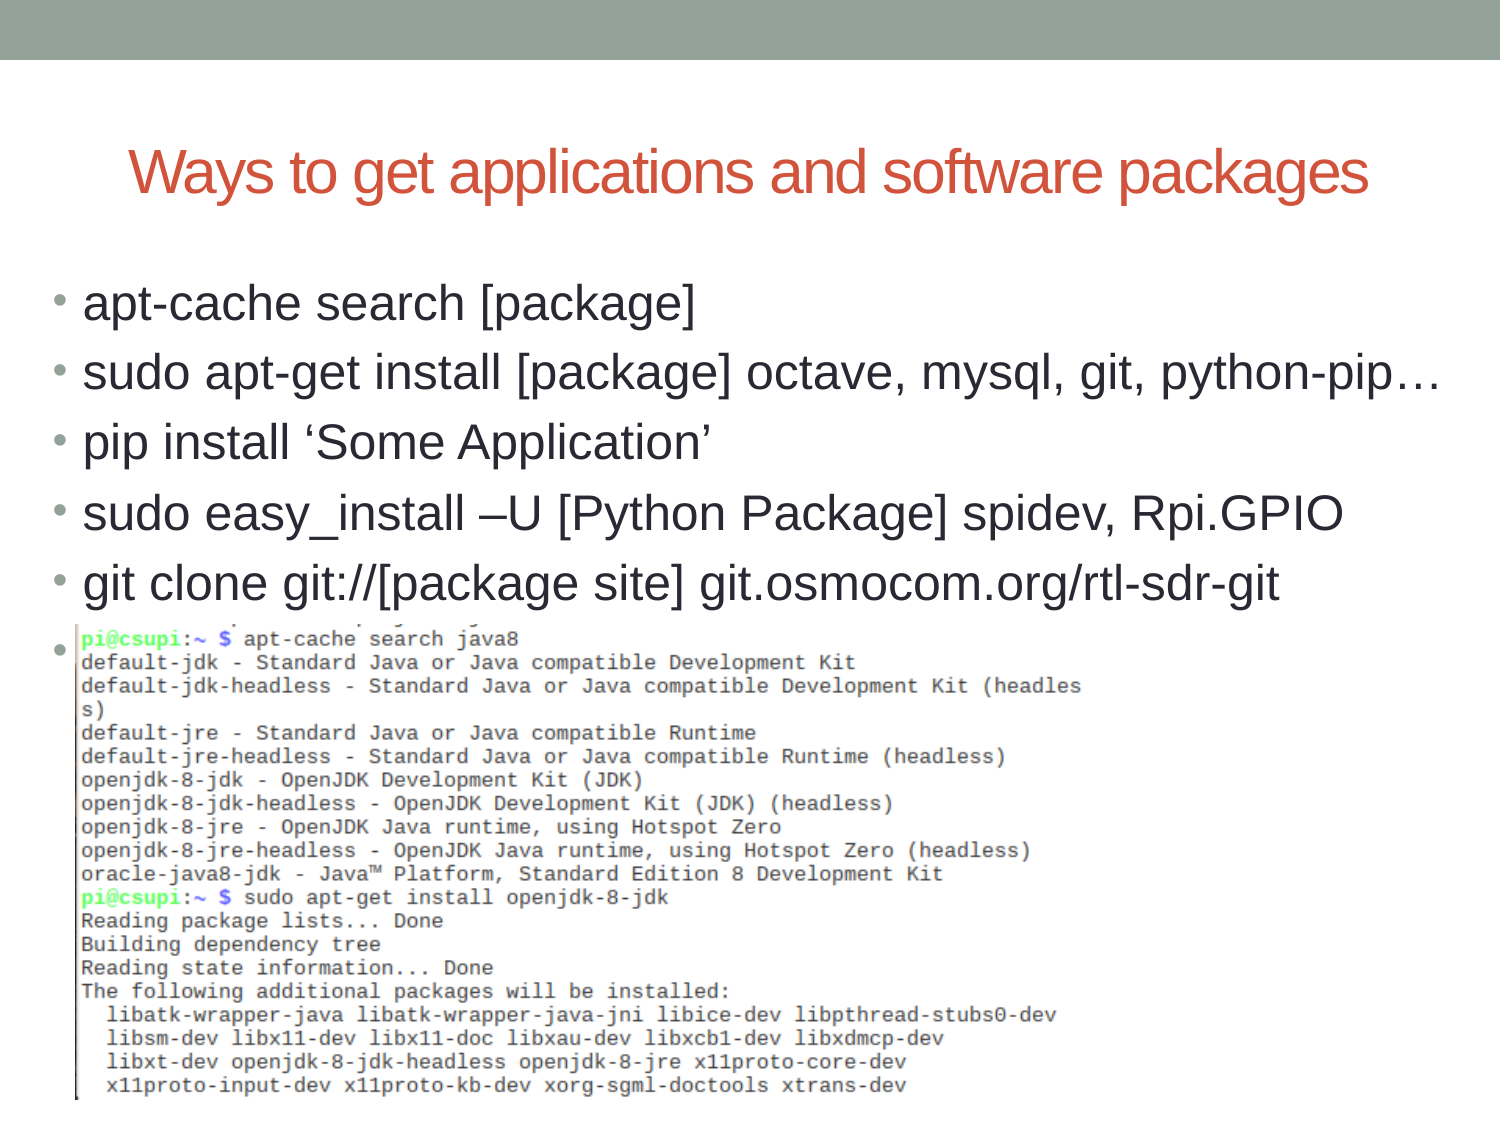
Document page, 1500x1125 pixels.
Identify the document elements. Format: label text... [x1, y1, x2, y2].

list apt-cache search [package] sudo apt-get install [package] octave, mysql, git, python-pip… pip install ‘Some Application’ sudo easy_install –U [Python Package] spidev, Rpi.GPIO git clone git://[package site] git.osmocom.org/rtl-sdr-git Download “tgz” file. tar –xzf package.tgz [37, 262, 1488, 1063]
title Ways to get applications and software packages [75, 87, 1425, 250]
picture [75, 624, 1082, 1100]
